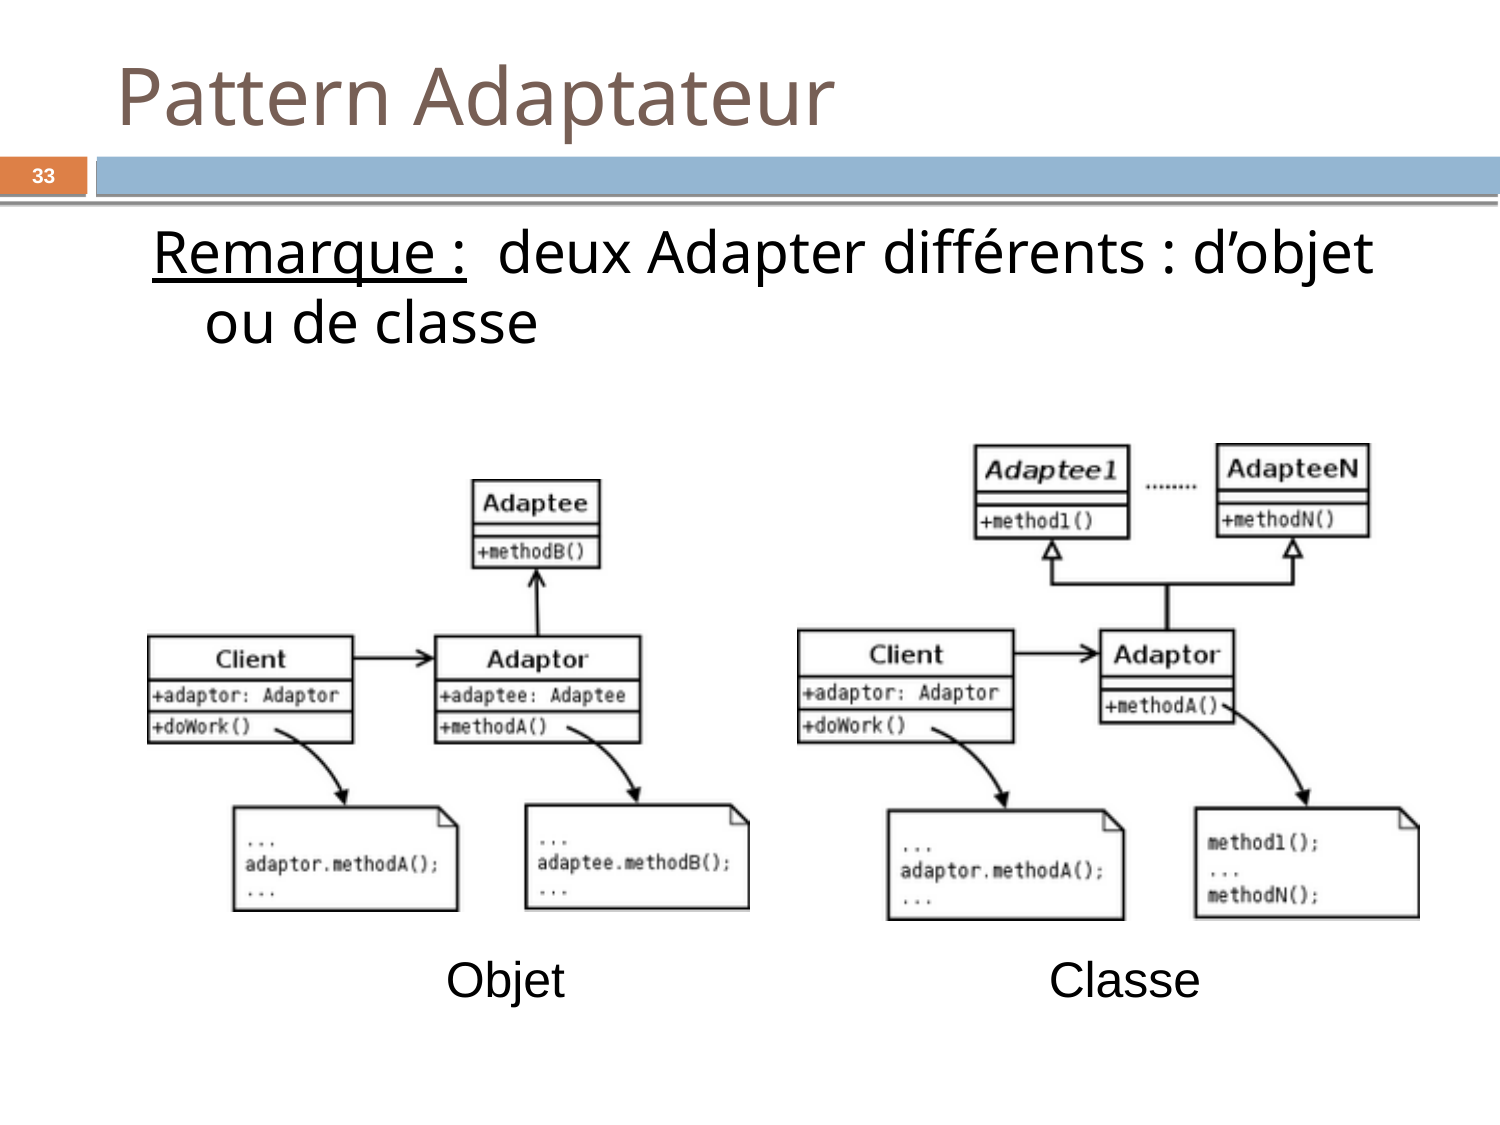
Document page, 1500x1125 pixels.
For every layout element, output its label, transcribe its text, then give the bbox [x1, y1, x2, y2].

title Pattern Adaptateur [100, 37, 1438, 149]
text_box Classe [1034, 940, 1217, 1016]
slide_number <numéro> [0, 155, 88, 196]
list Remarque : deux Adapter différents : d’objet ou de classe [137, 208, 1471, 504]
picture [147, 479, 750, 912]
picture [797, 443, 1420, 921]
text_box Objet [431, 940, 581, 1016]
